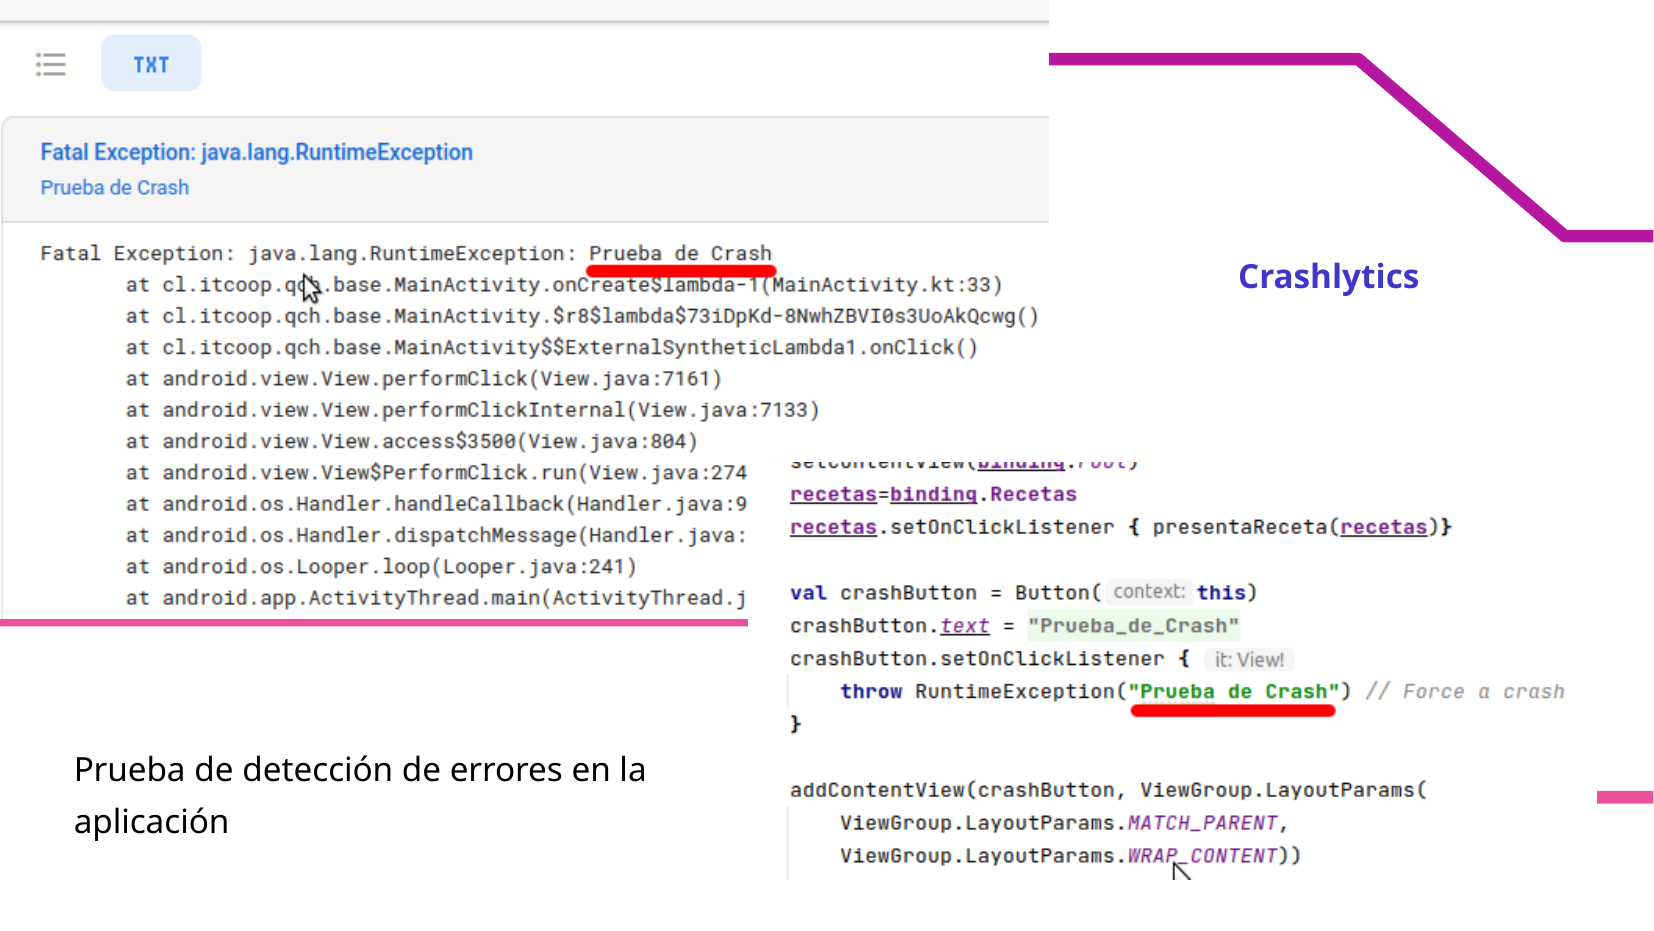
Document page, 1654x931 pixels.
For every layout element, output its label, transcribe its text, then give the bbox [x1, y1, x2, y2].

text_box Prueba de detección de errores en la aplicación [59, 732, 748, 880]
picture [0, 0, 1597, 880]
text_box [1049, 52, 1654, 243]
text_box [1597, 790, 1654, 804]
text_box [0, 619, 748, 627]
text_box Crashlytics [1092, 242, 1565, 359]
